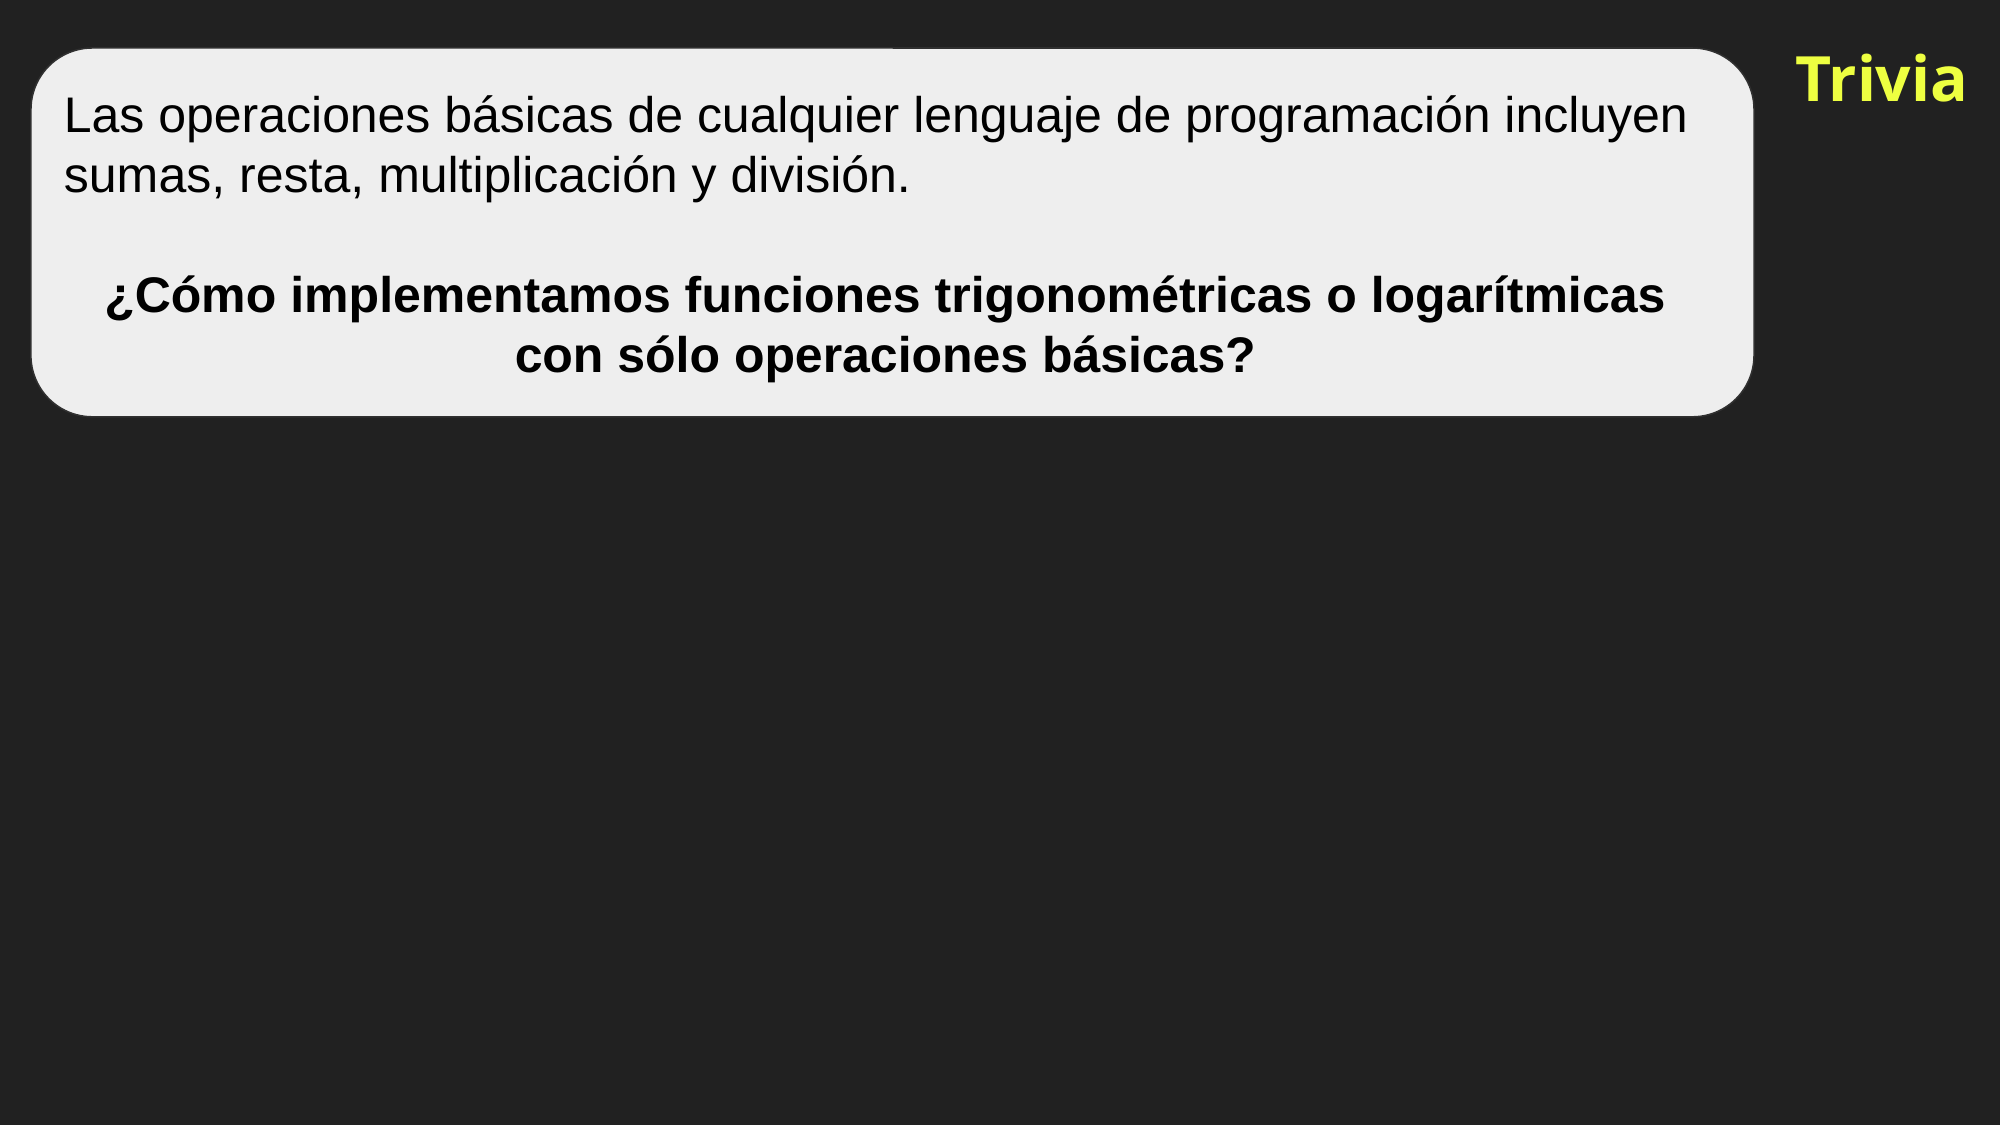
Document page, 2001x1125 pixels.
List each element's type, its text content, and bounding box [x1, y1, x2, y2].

text_box Las operaciones básicas de cualquier lenguaje de programación incluyen sumas, resta, multiplicación y división. ¿Cómo implementamos funciones trigonométricas o logarítmicas con sólo operaciones básicas? [30, 47, 1755, 417]
title Trivia [1042, 19, 1989, 132]
